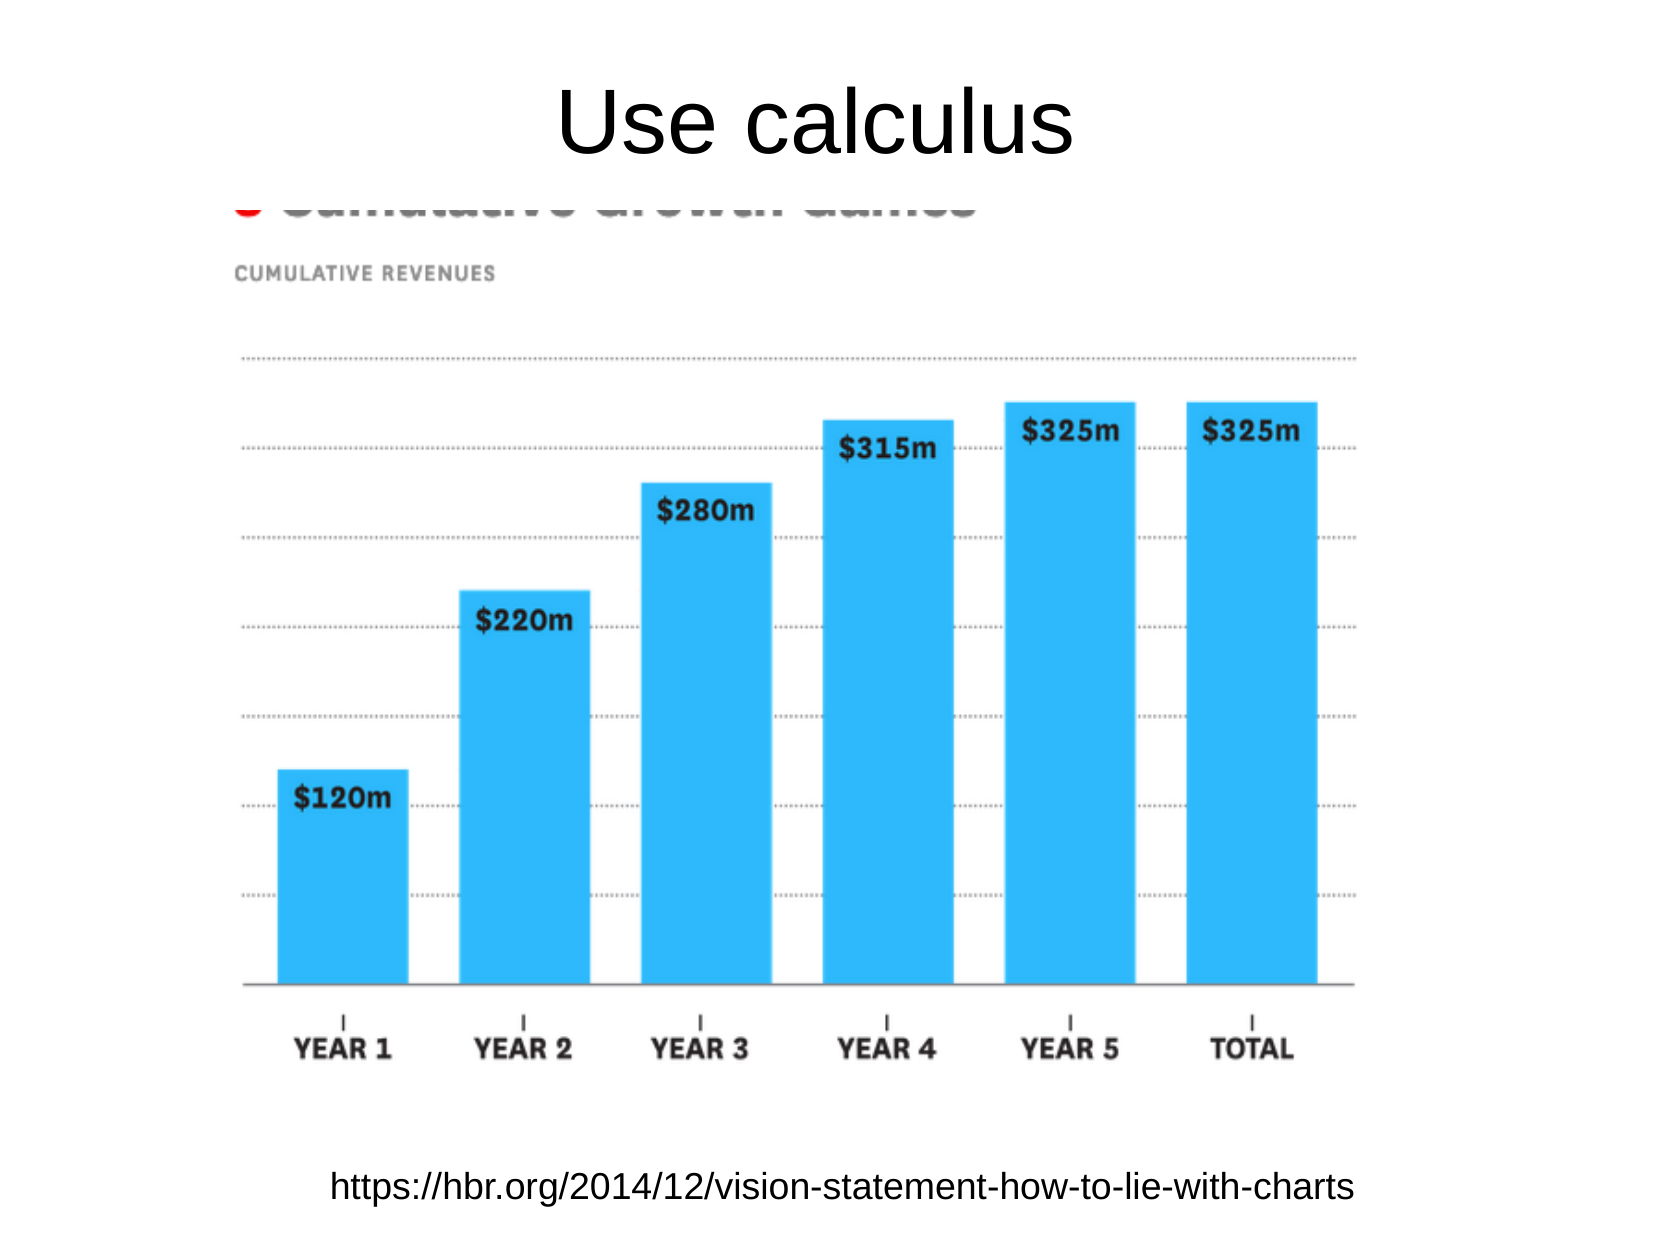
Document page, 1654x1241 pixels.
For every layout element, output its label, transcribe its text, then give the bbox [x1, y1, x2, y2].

title Use calculus [71, 17, 1561, 226]
picture [195, 226, 1381, 1088]
text_box https://hbr.org/2014/12/vision-statement-how-to-lie-with-charts [315, 1158, 1375, 1216]
